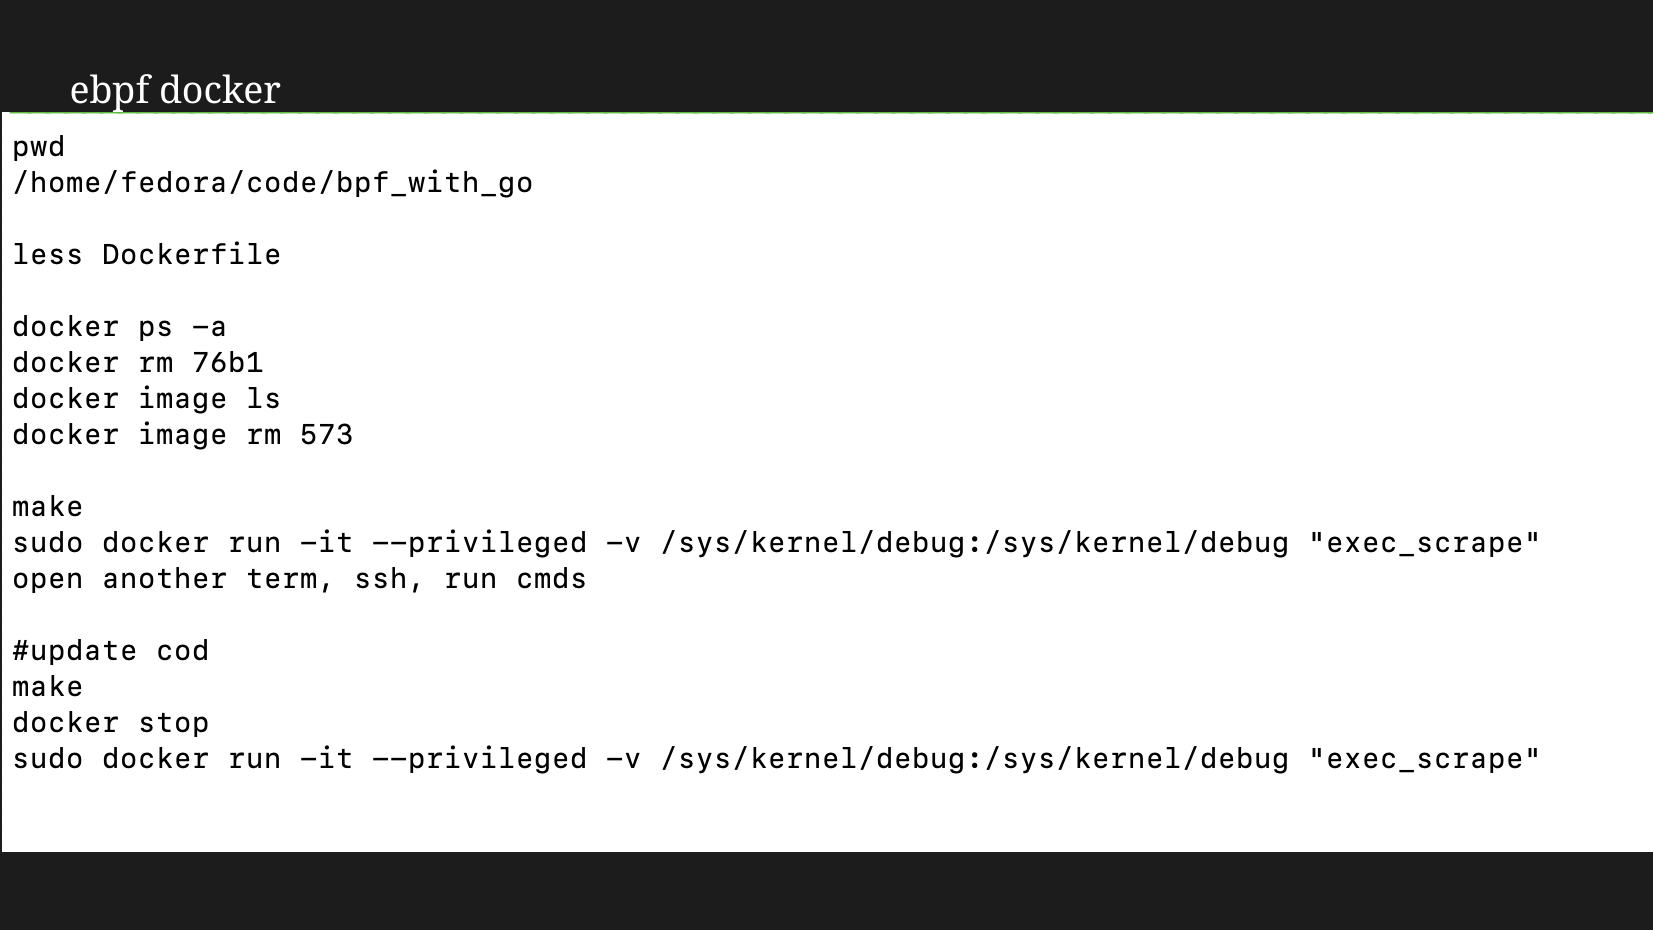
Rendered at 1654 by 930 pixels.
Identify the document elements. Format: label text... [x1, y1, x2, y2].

text_box ebpf docker [54, 56, 451, 112]
picture [2, 112, 1653, 852]
